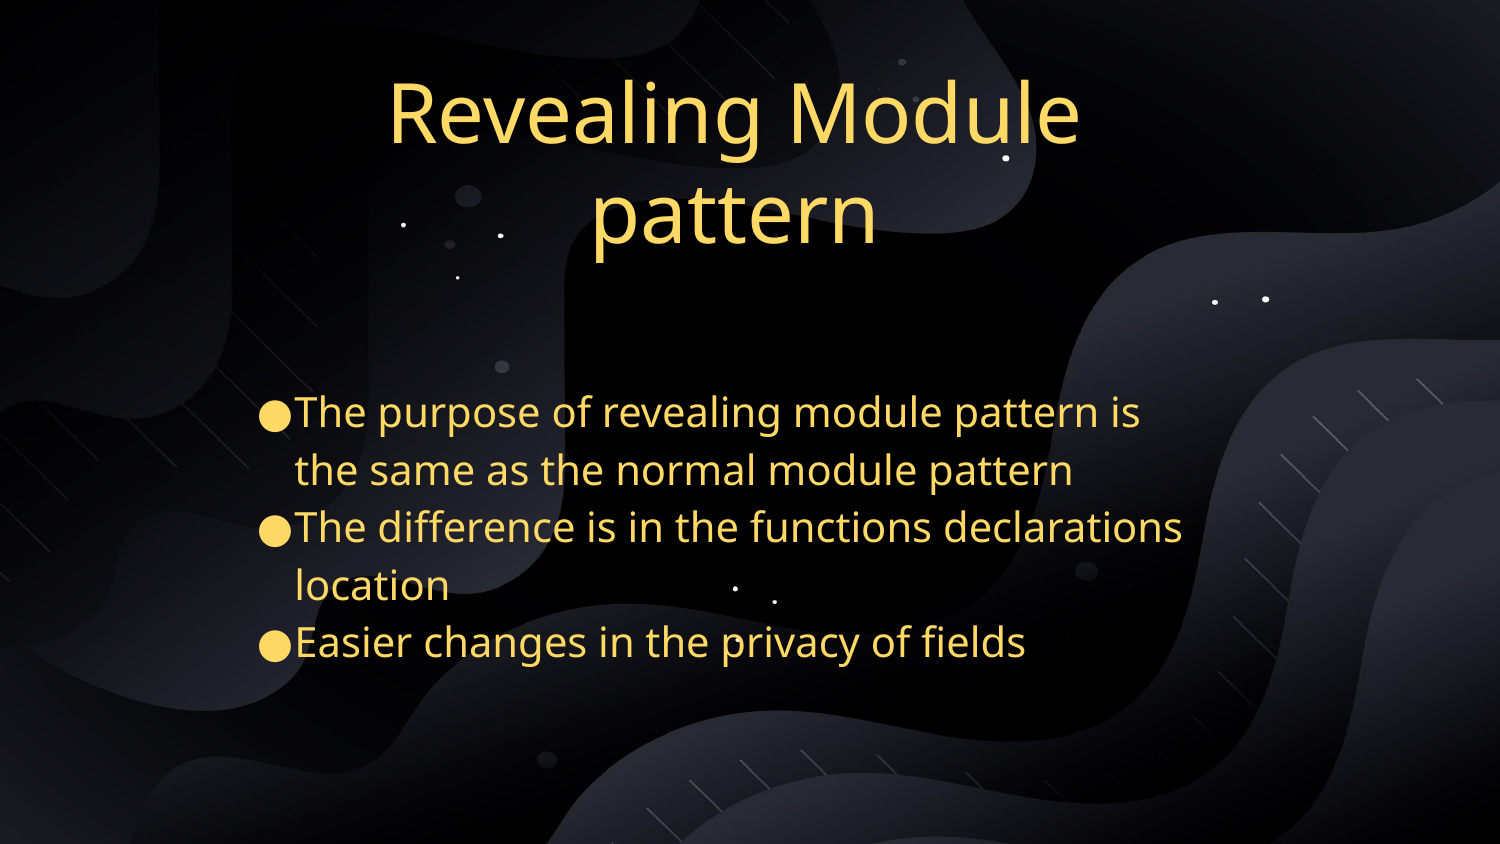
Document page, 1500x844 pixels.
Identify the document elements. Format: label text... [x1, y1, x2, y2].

text_box The purpose of revealing module pattern is the same as the normal module pattern The difference is in the functions declarations location Easier changes in the privacy of fields [249, 370, 1220, 690]
picture [0, 0, 1500, 844]
title Revealing Module pattern [309, 73, 1160, 248]
